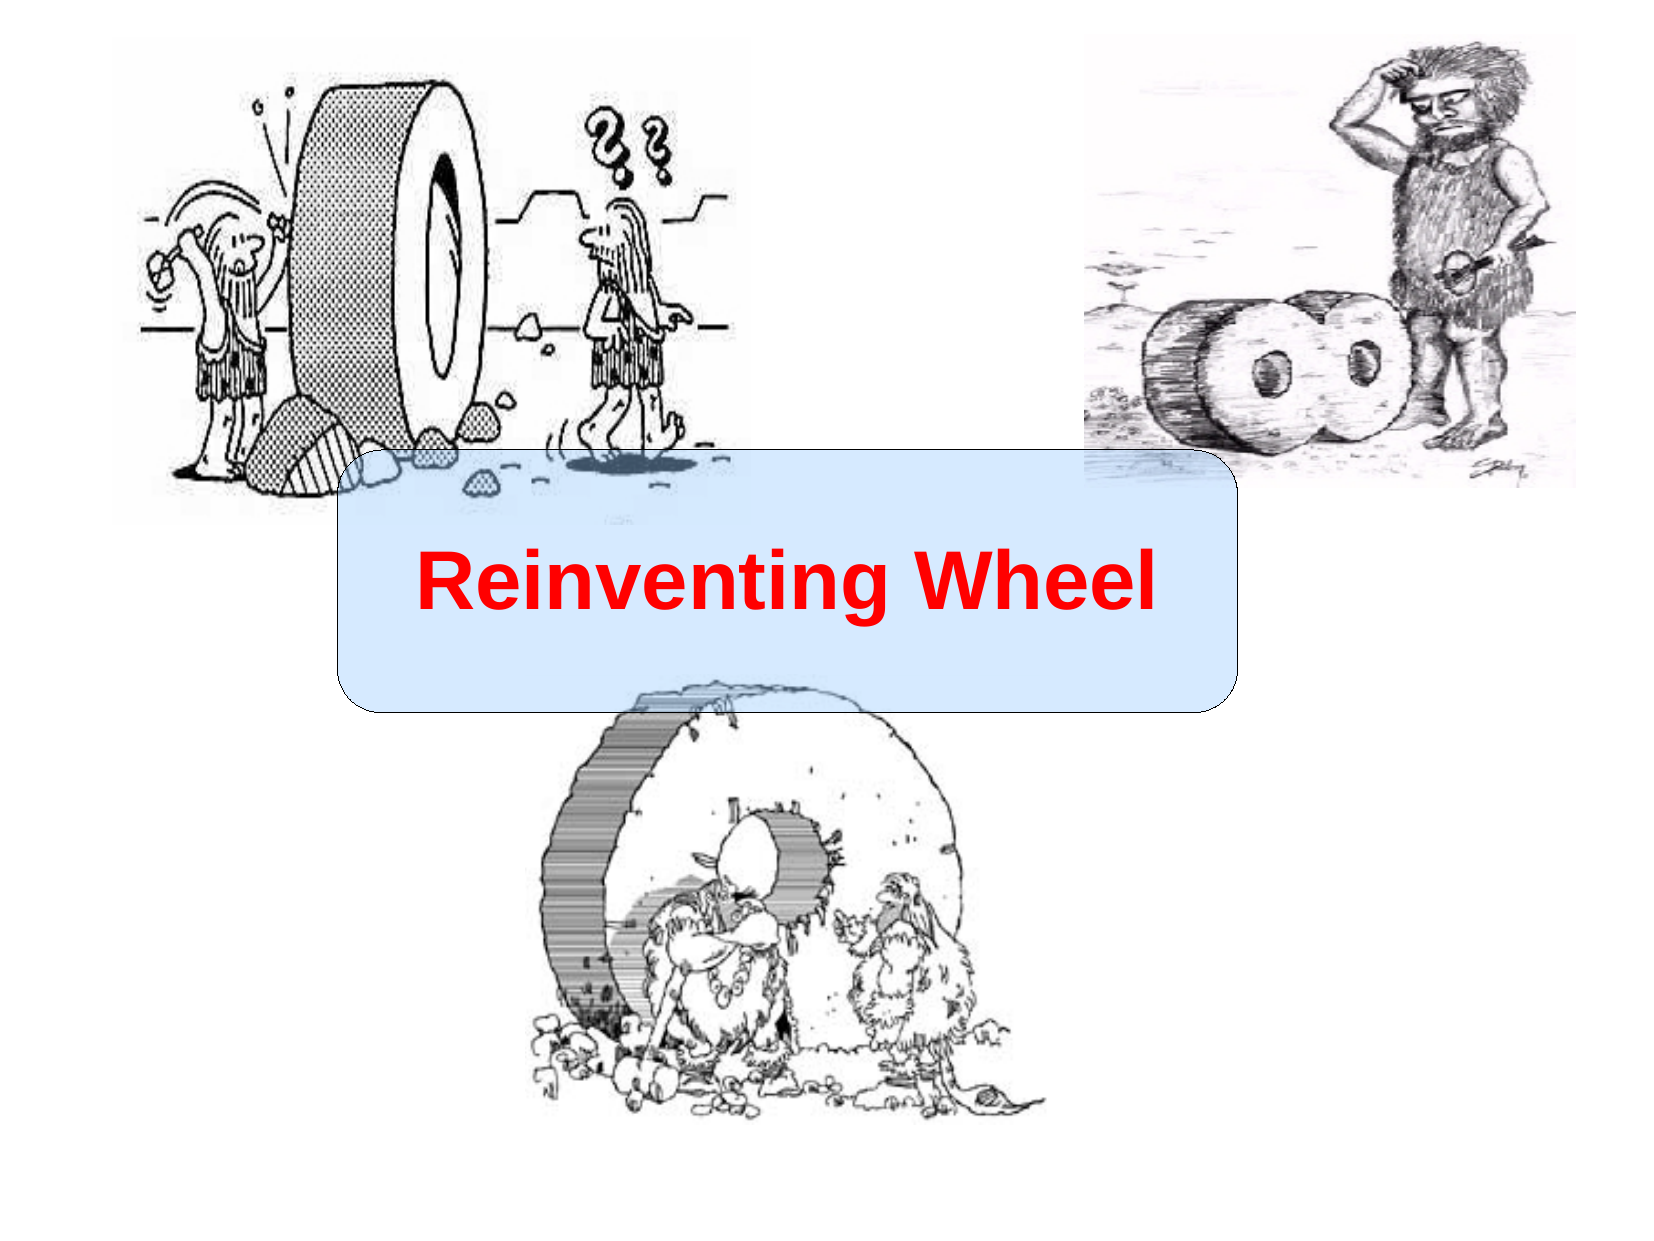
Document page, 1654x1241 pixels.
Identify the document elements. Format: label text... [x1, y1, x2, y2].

picture [525, 713, 1051, 1126]
picture [1084, 34, 1576, 488]
picture [112, 37, 751, 526]
text_box Reinventing Wheel [337, 449, 1238, 713]
